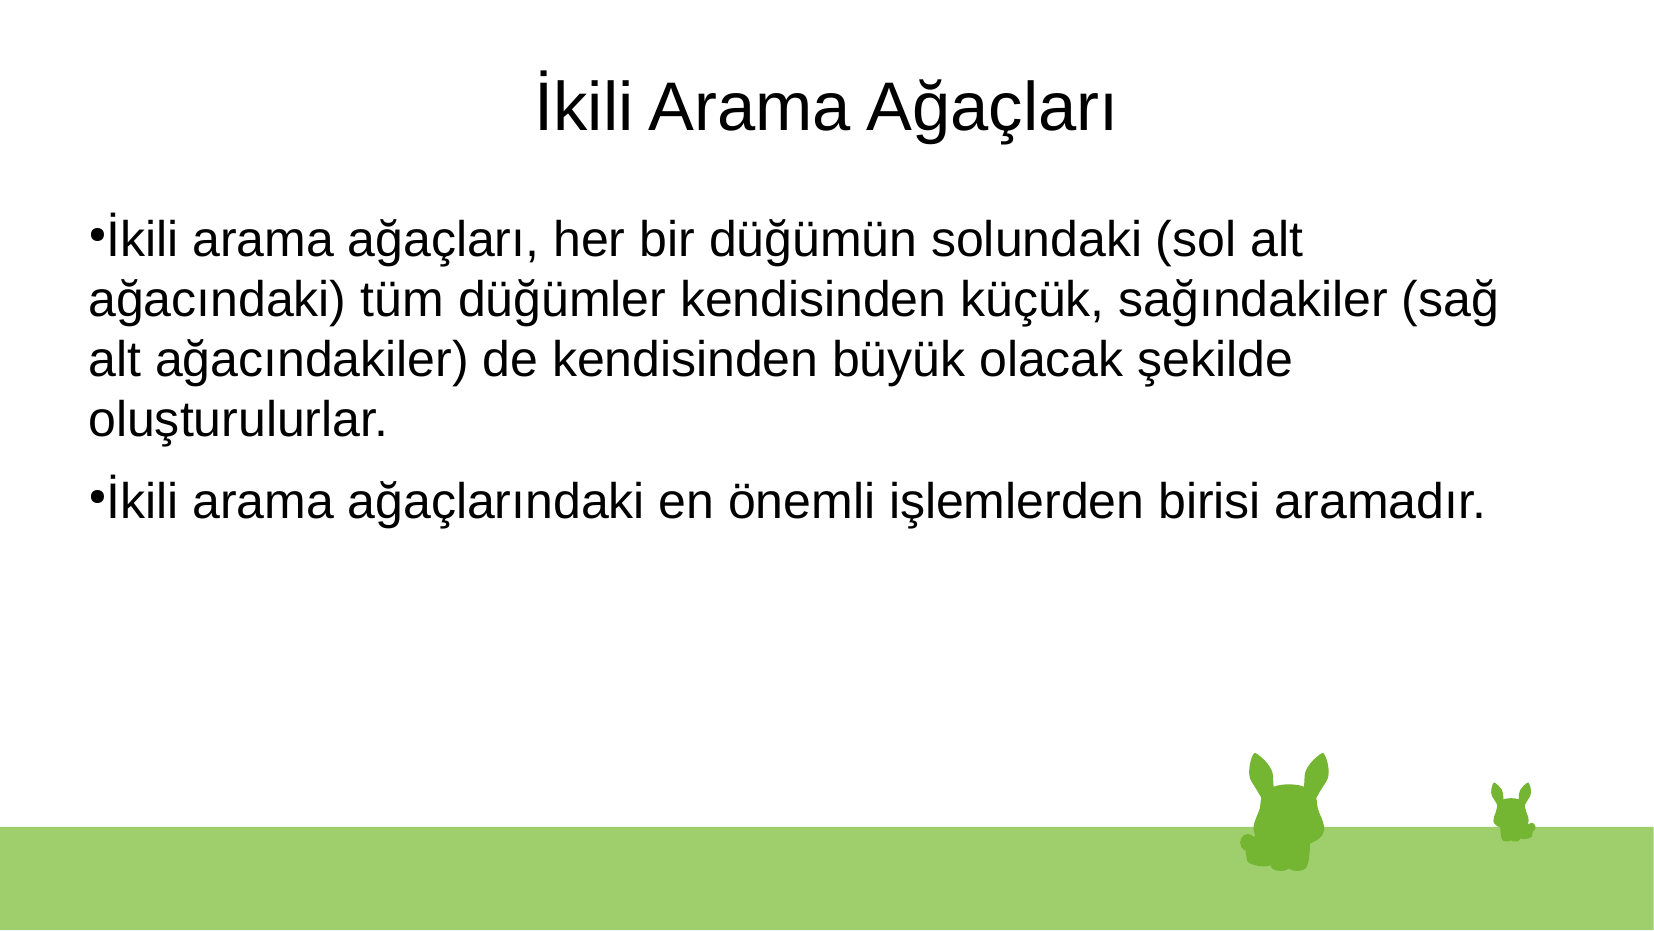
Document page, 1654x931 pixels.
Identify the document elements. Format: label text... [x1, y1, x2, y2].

list ﻿İkili arama ağaçları, her bir düğümün solundaki (sol alt ağacındaki) tüm düğümler kendisinden küçük, sağındakiler (sağ alt ağacındakiler) de kendisinden büyük olacak şekilde oluşturulurlar. İkili arama ağaçlarındaki en önemli işlemlerden birisi aramadır. [88, 206, 1565, 739]
title İ﻿kili Arama Ağaçları [88, 29, 1565, 178]
